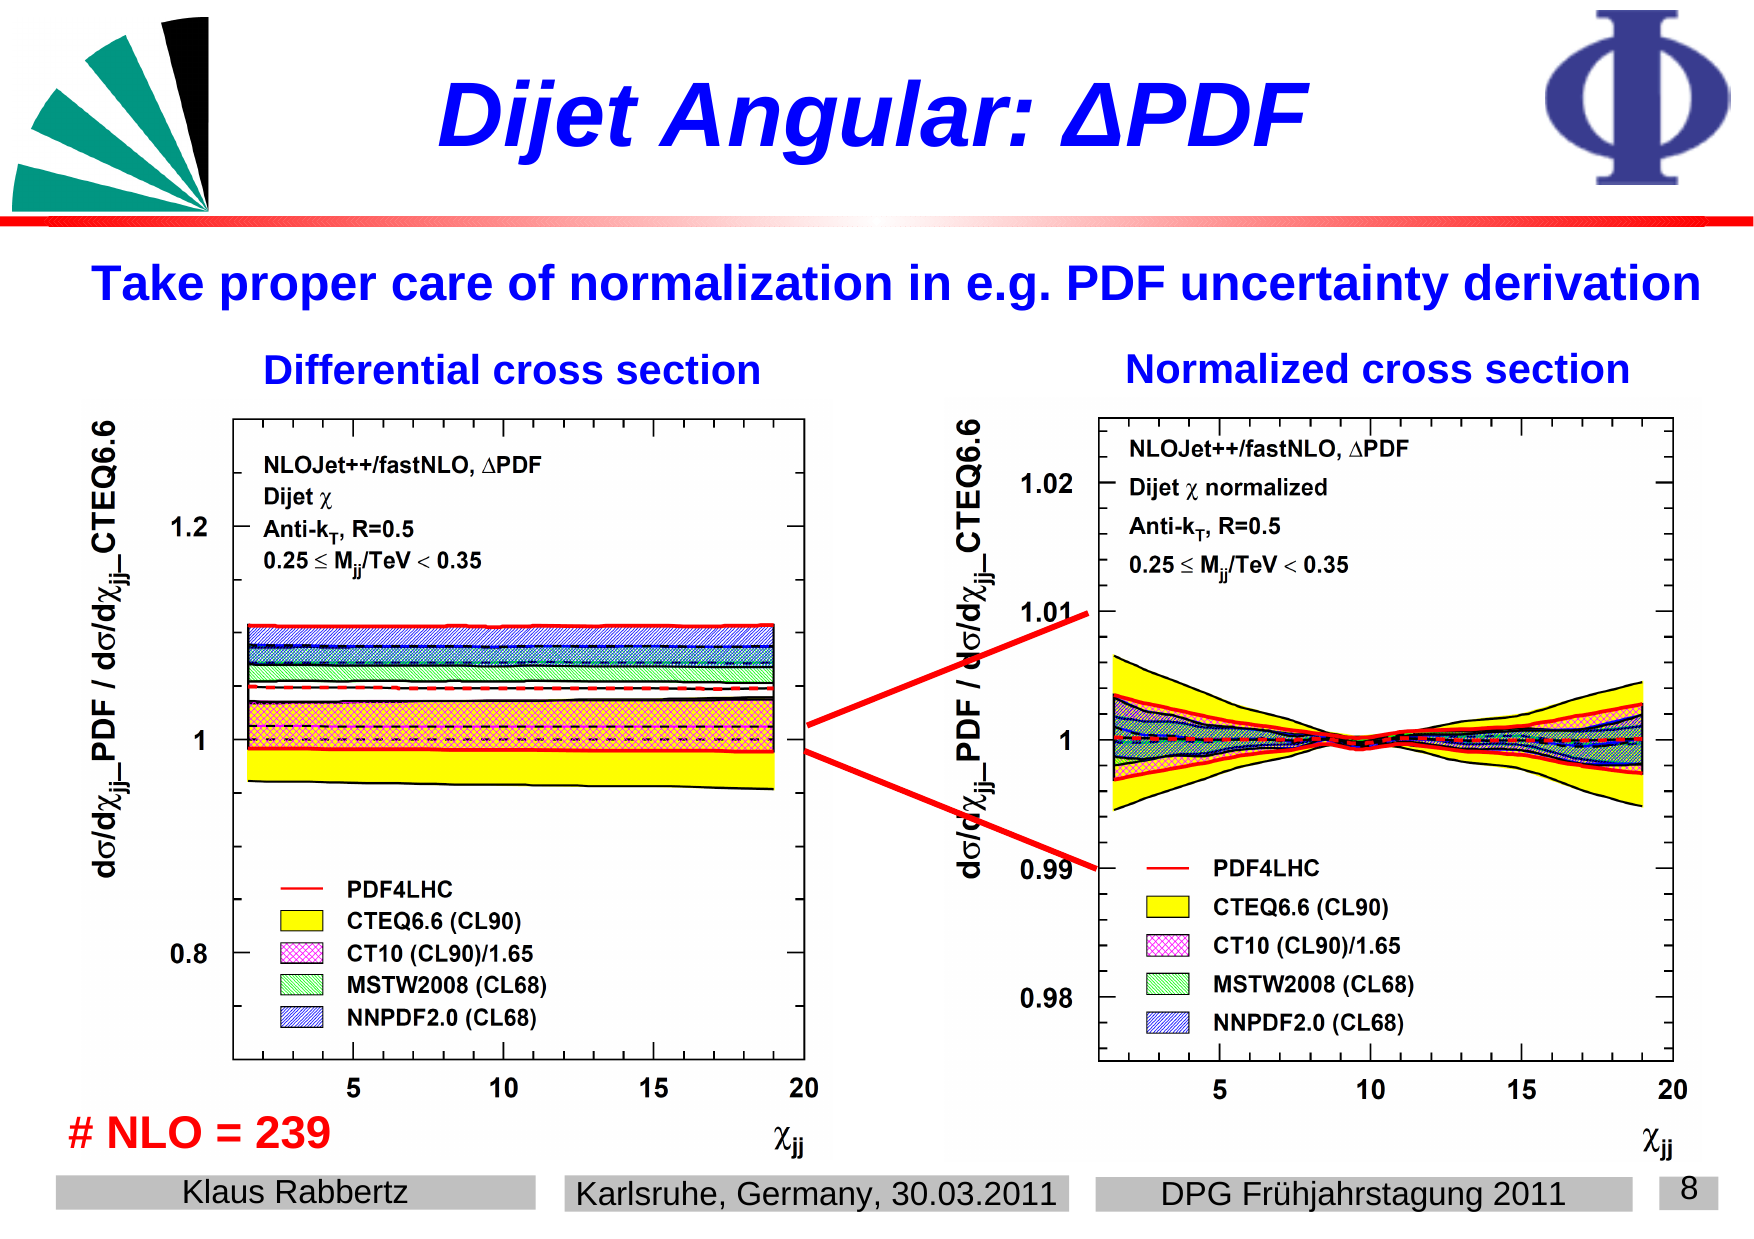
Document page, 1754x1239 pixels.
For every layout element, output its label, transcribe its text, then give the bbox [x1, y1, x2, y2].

picture [944, 397, 1702, 1162]
picture [12, 17, 209, 214]
text_box Take proper care of normalization in e.g. PDF uncertainty derivation [79, 249, 1729, 317]
text_box Differential cross section [251, 340, 775, 399]
text_box # NLO = 239 [56, 1101, 344, 1165]
text_box Normalized cross section [1113, 340, 1643, 399]
title Dijet Angular: ΔPDF [220, 22, 1525, 207]
picture [1545, 10, 1731, 185]
picture [81, 399, 833, 1160]
